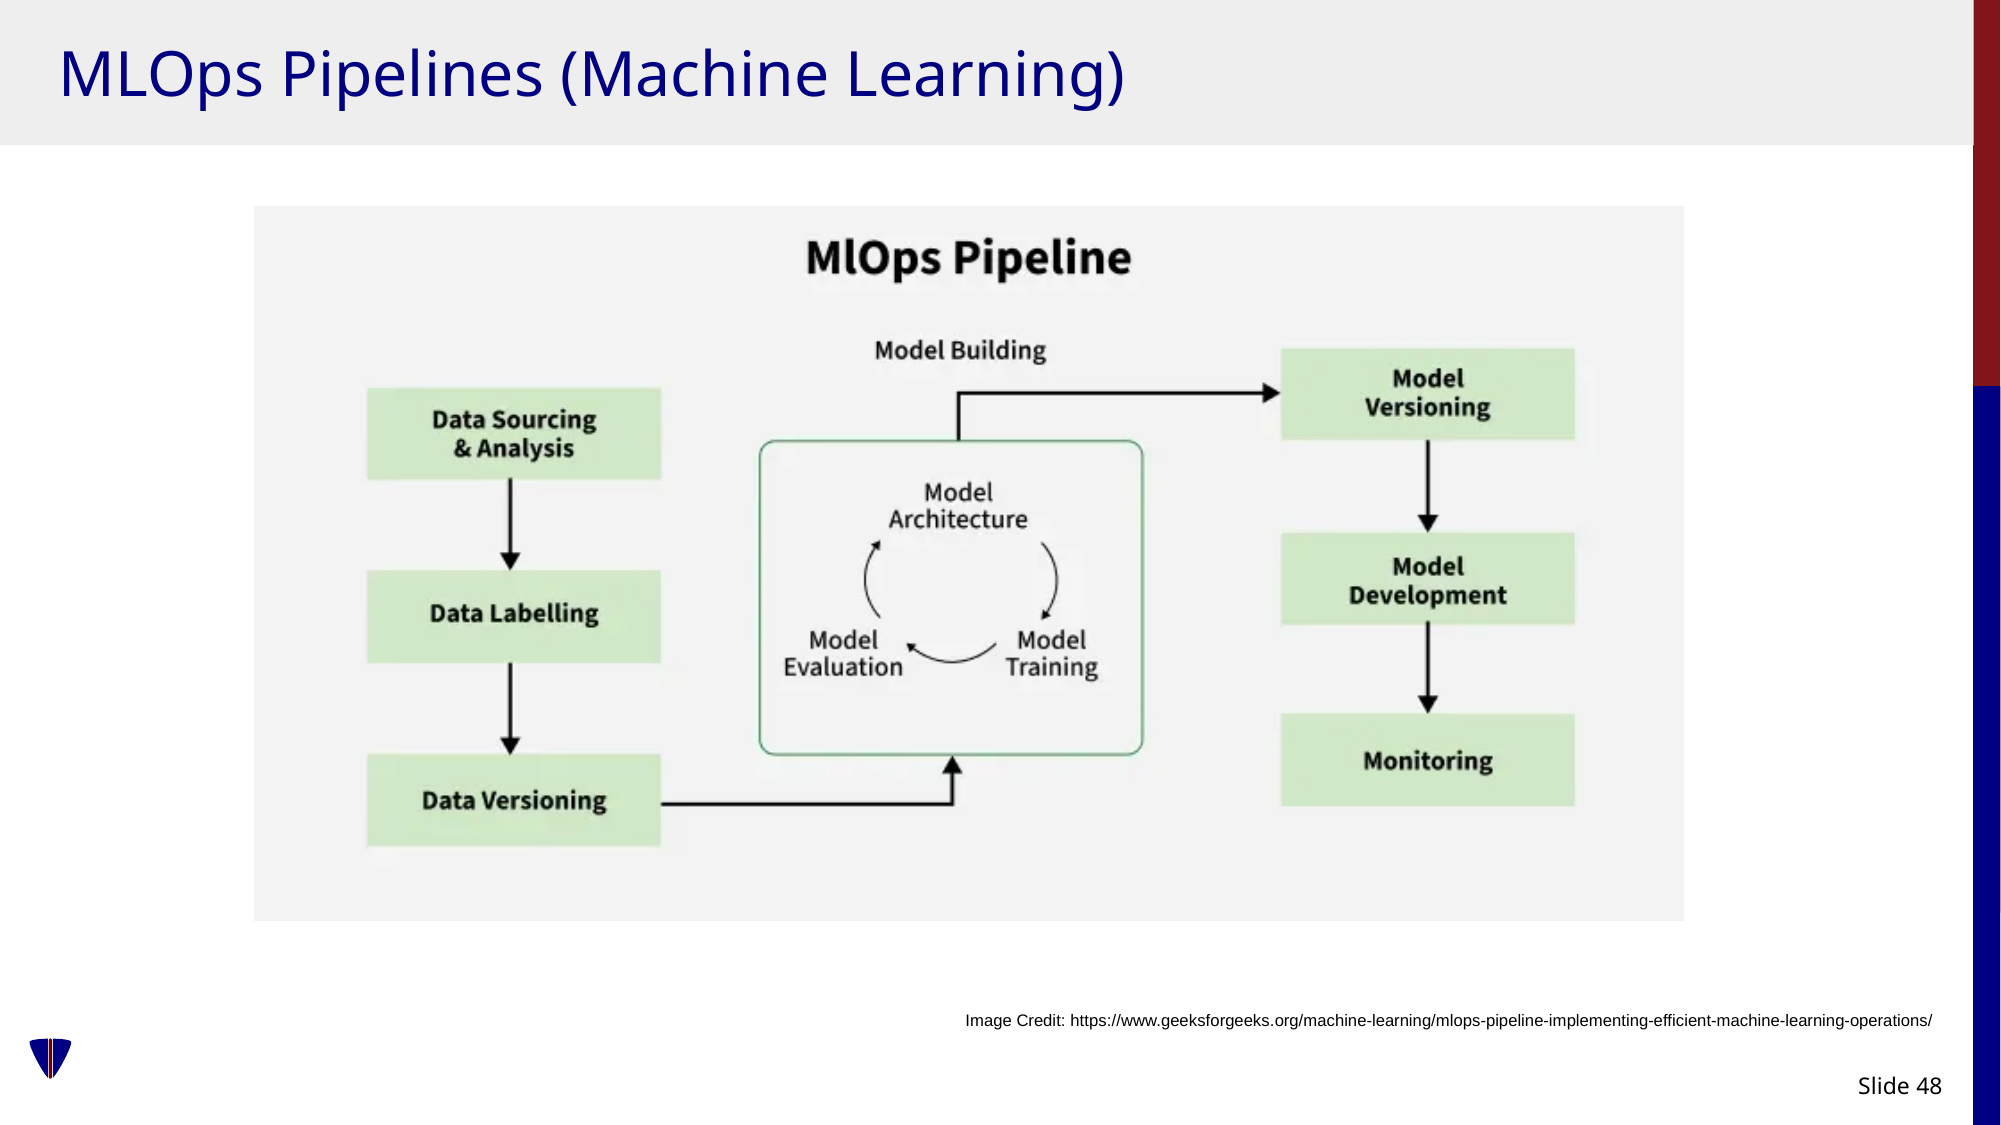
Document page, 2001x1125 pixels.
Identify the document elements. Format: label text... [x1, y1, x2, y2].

text_box Image Credit: https://www.geeksforgeeks.org/machine-learning/mlops-pipeline-implementing-efficient-machine-learning-operations/ [944, 1003, 1949, 1063]
title MLOps Pipelines (Machine Learning) [0, 0, 1974, 146]
picture [254, 206, 1684, 921]
